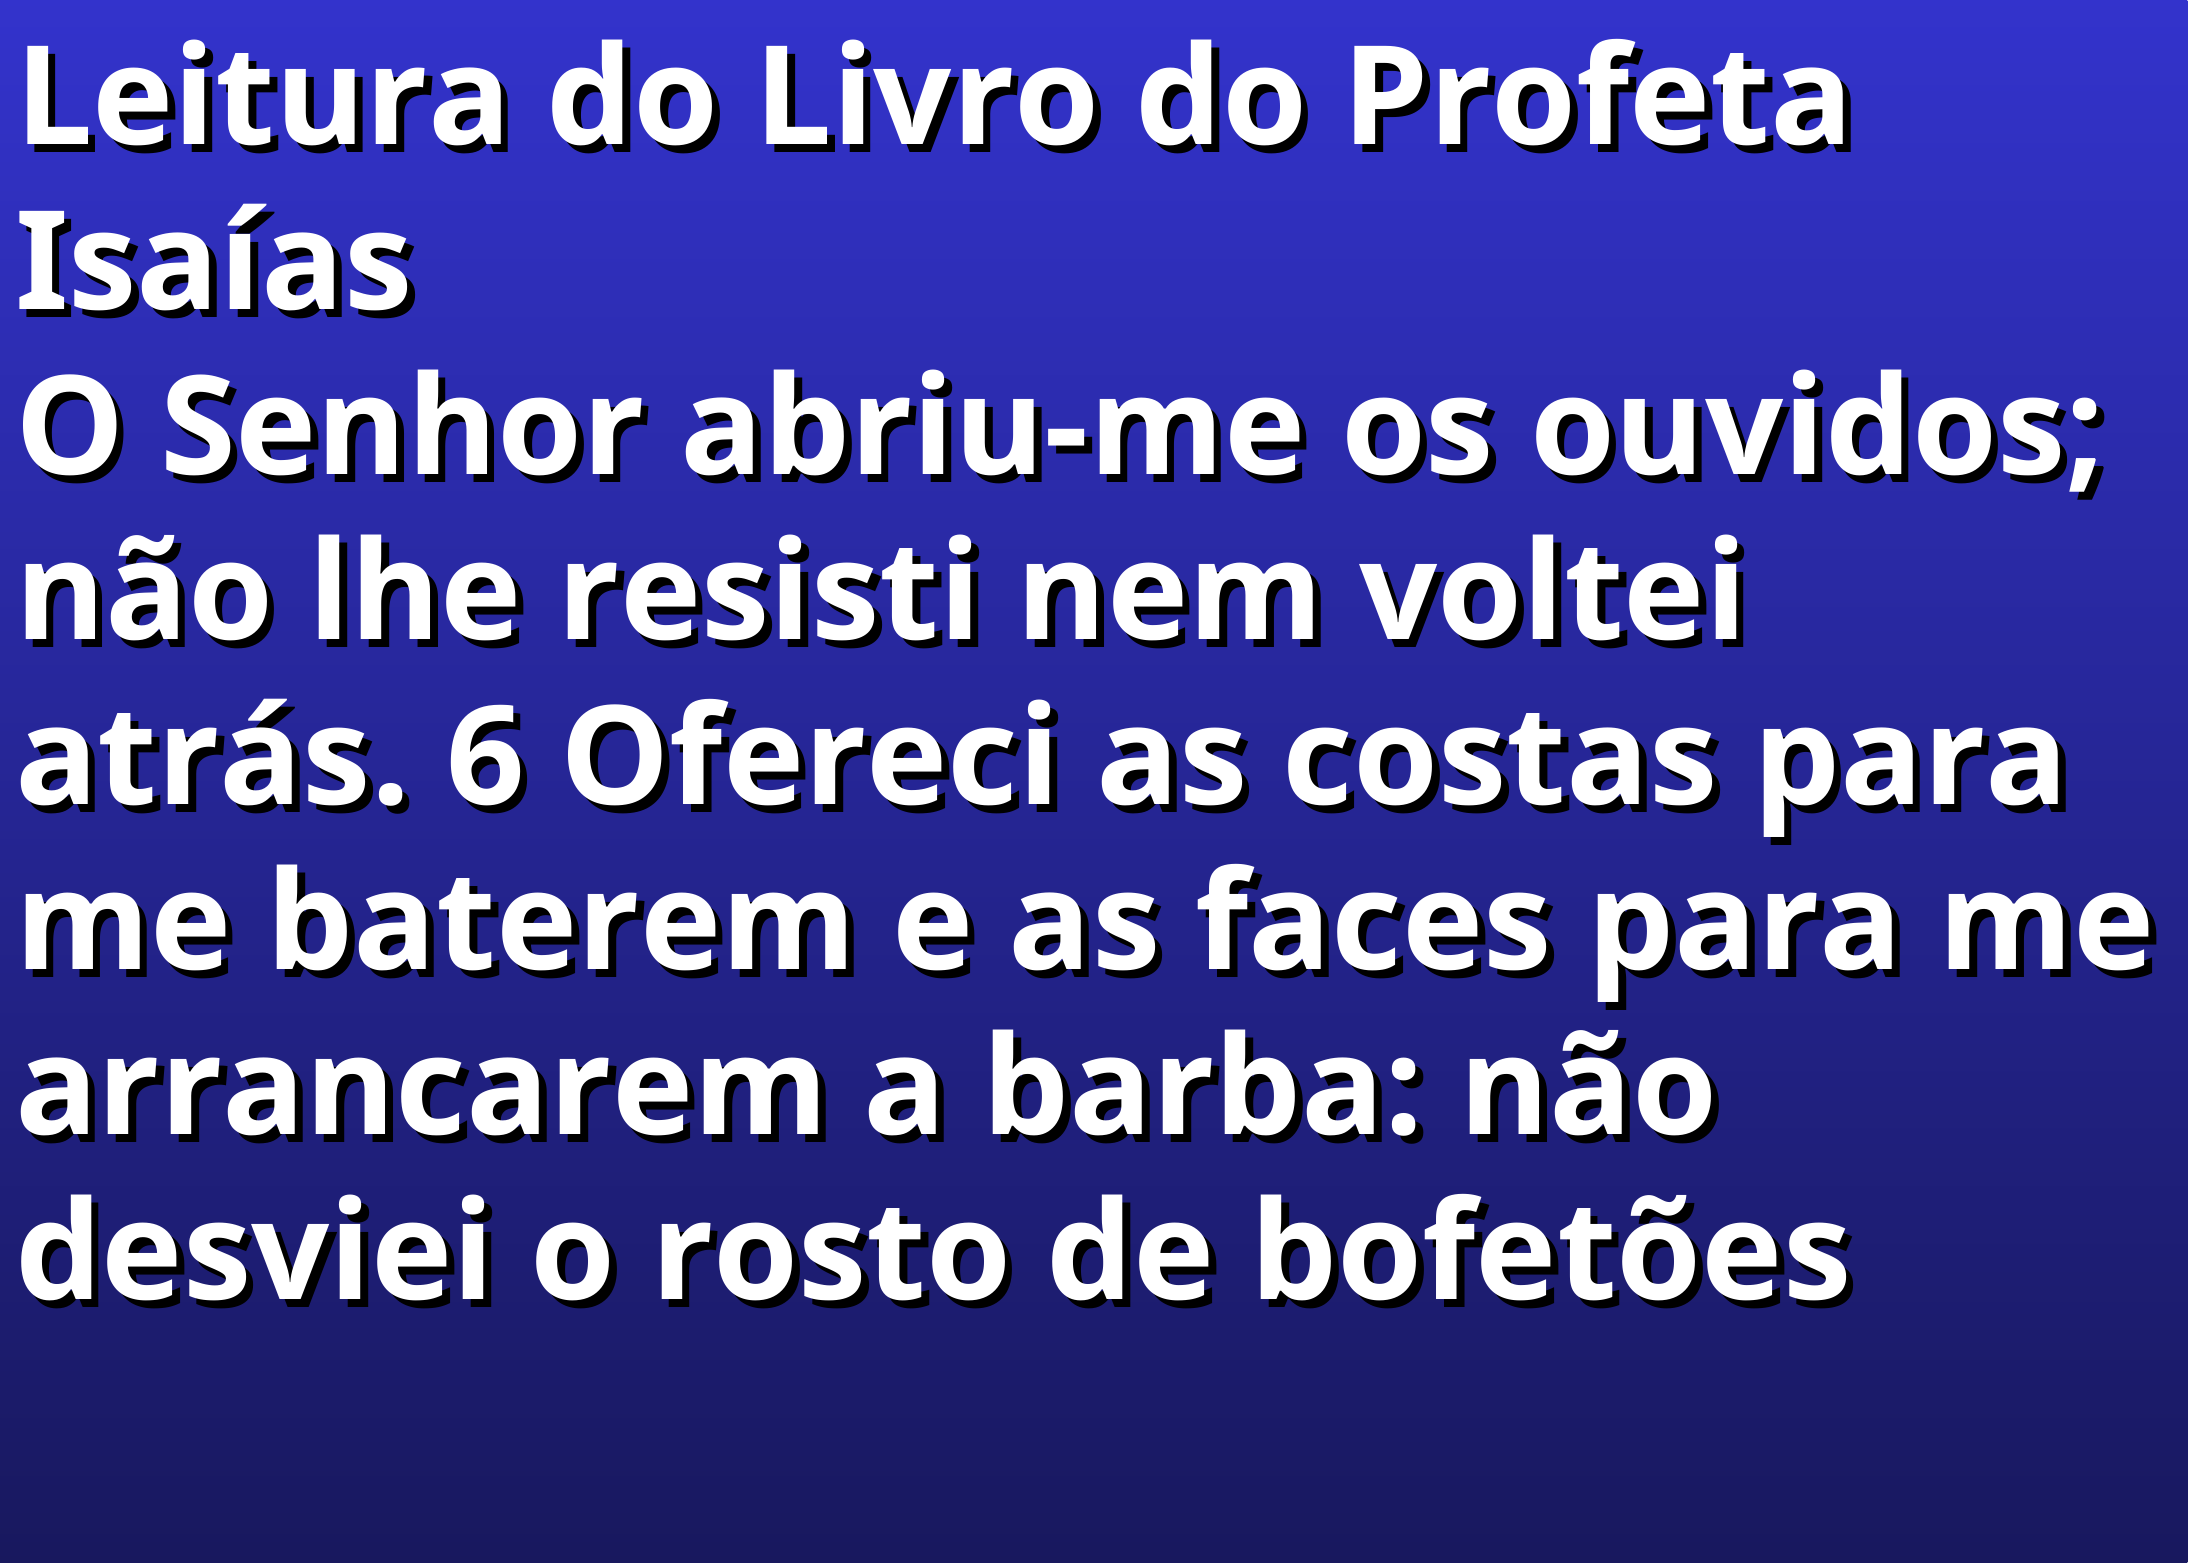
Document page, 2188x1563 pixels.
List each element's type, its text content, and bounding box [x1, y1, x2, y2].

text_box Leitura do Livro do Profeta Isaías O Senhor abriu-me os ouvidos; não lhe resisti nem voltei atrás. 6 Ofereci as costas para me baterem e as faces para me arrancarem a barba: não desviei o rosto de bofetões [0, 0, 2188, 1335]
